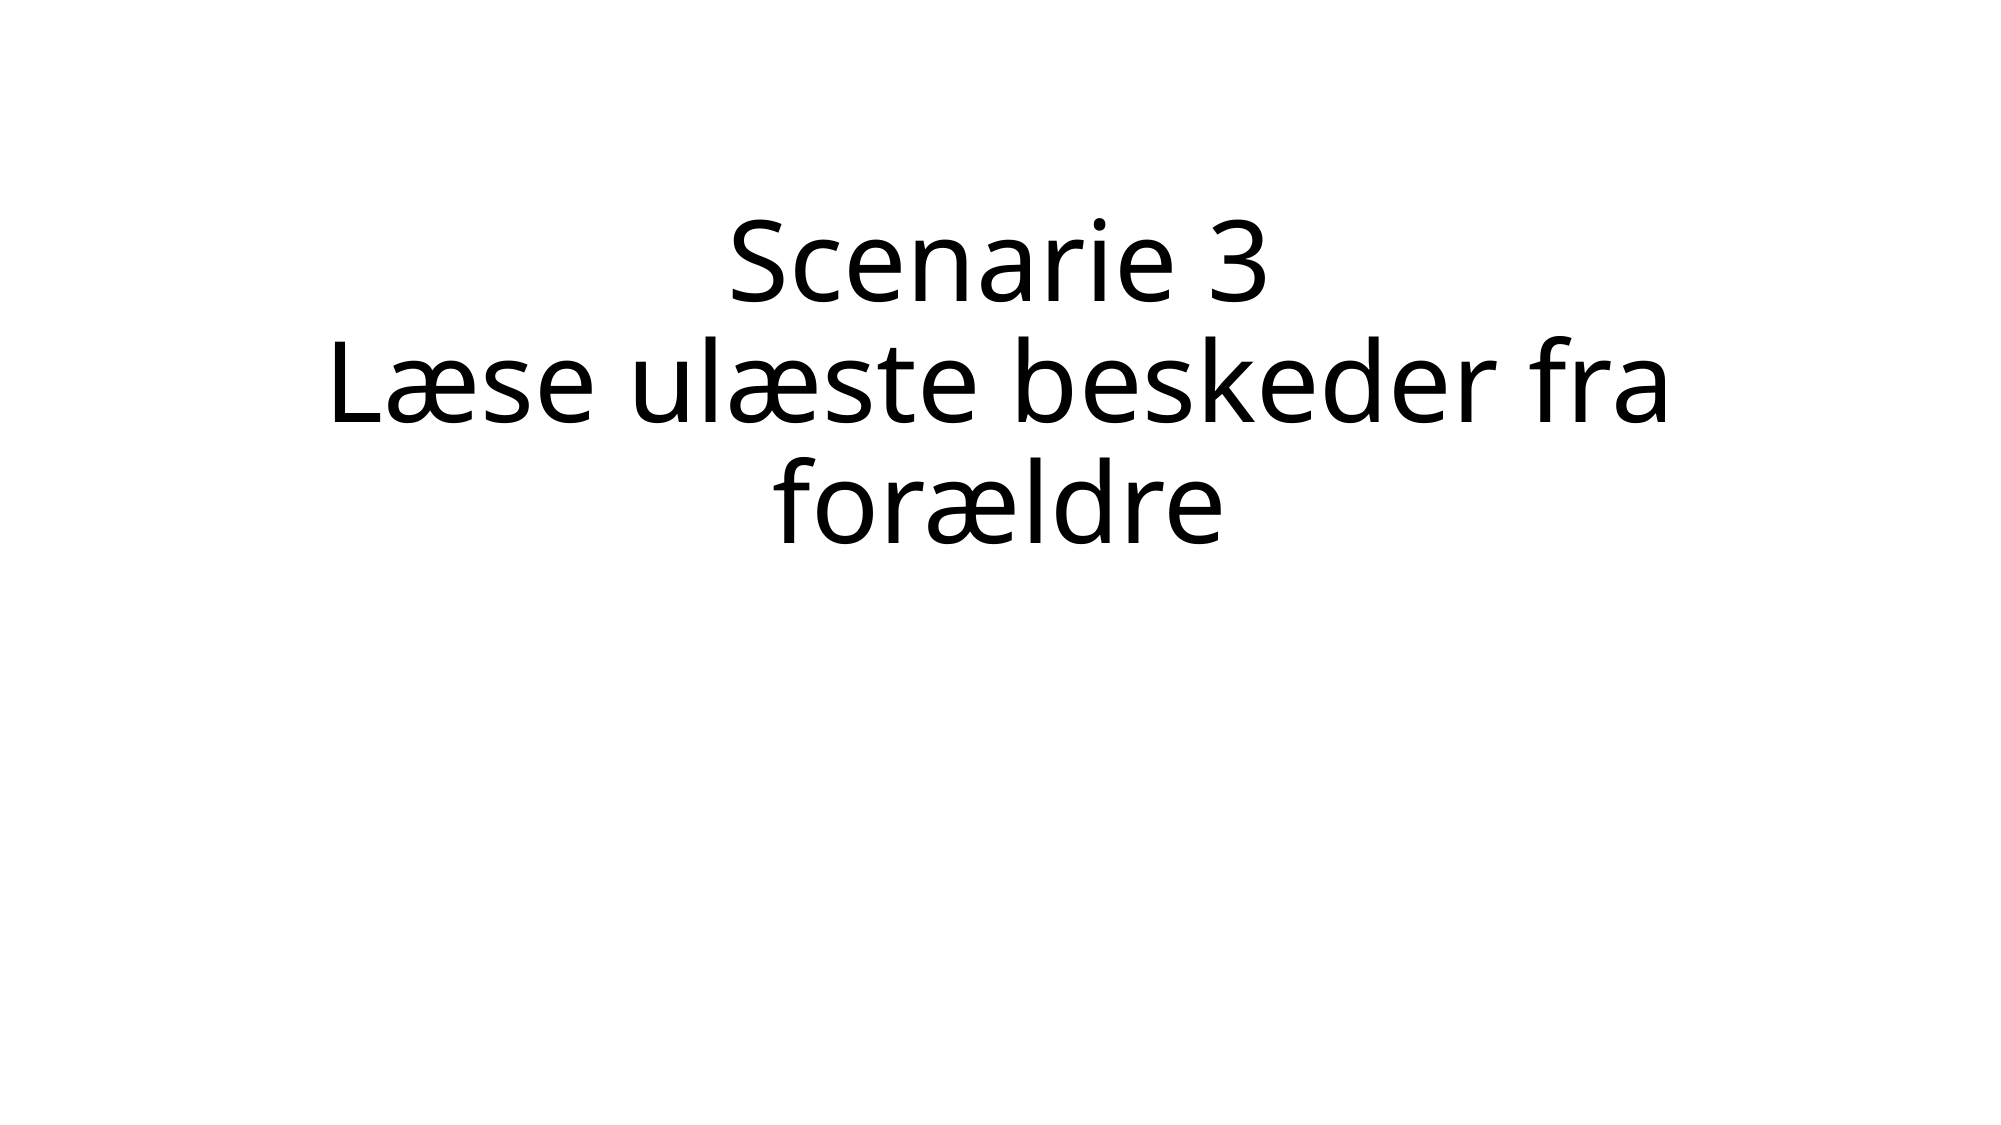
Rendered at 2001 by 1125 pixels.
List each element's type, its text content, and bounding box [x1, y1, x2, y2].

title Scenarie 3 Læse ulæste beskeder fra forældre [249, 184, 1750, 576]
